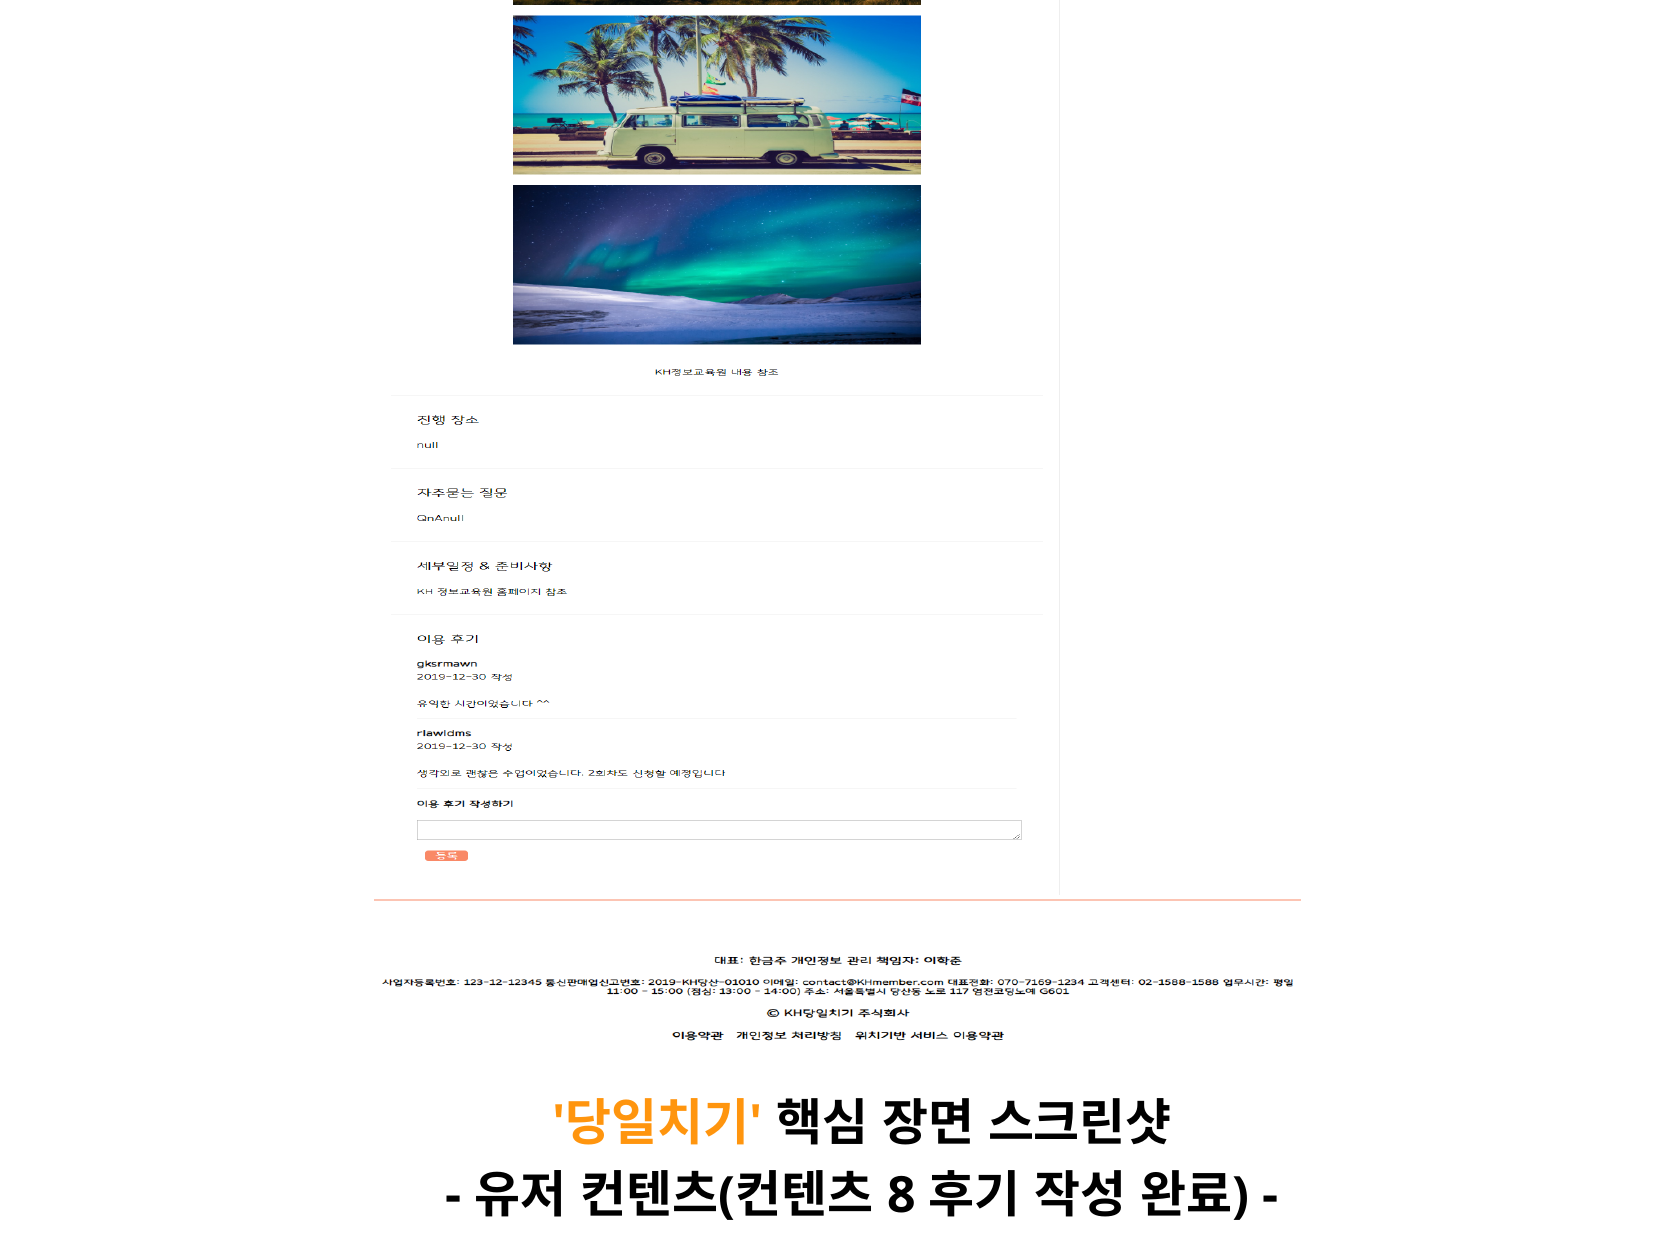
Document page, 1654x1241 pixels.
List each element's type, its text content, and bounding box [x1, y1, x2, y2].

title '당일치기' 핵심 장면 스크린샷 - 유저 컨텐츠(컨텐츠 8 후기 작성 완료) - [118, 1063, 1607, 1241]
picture [54, 0, 1607, 1063]
